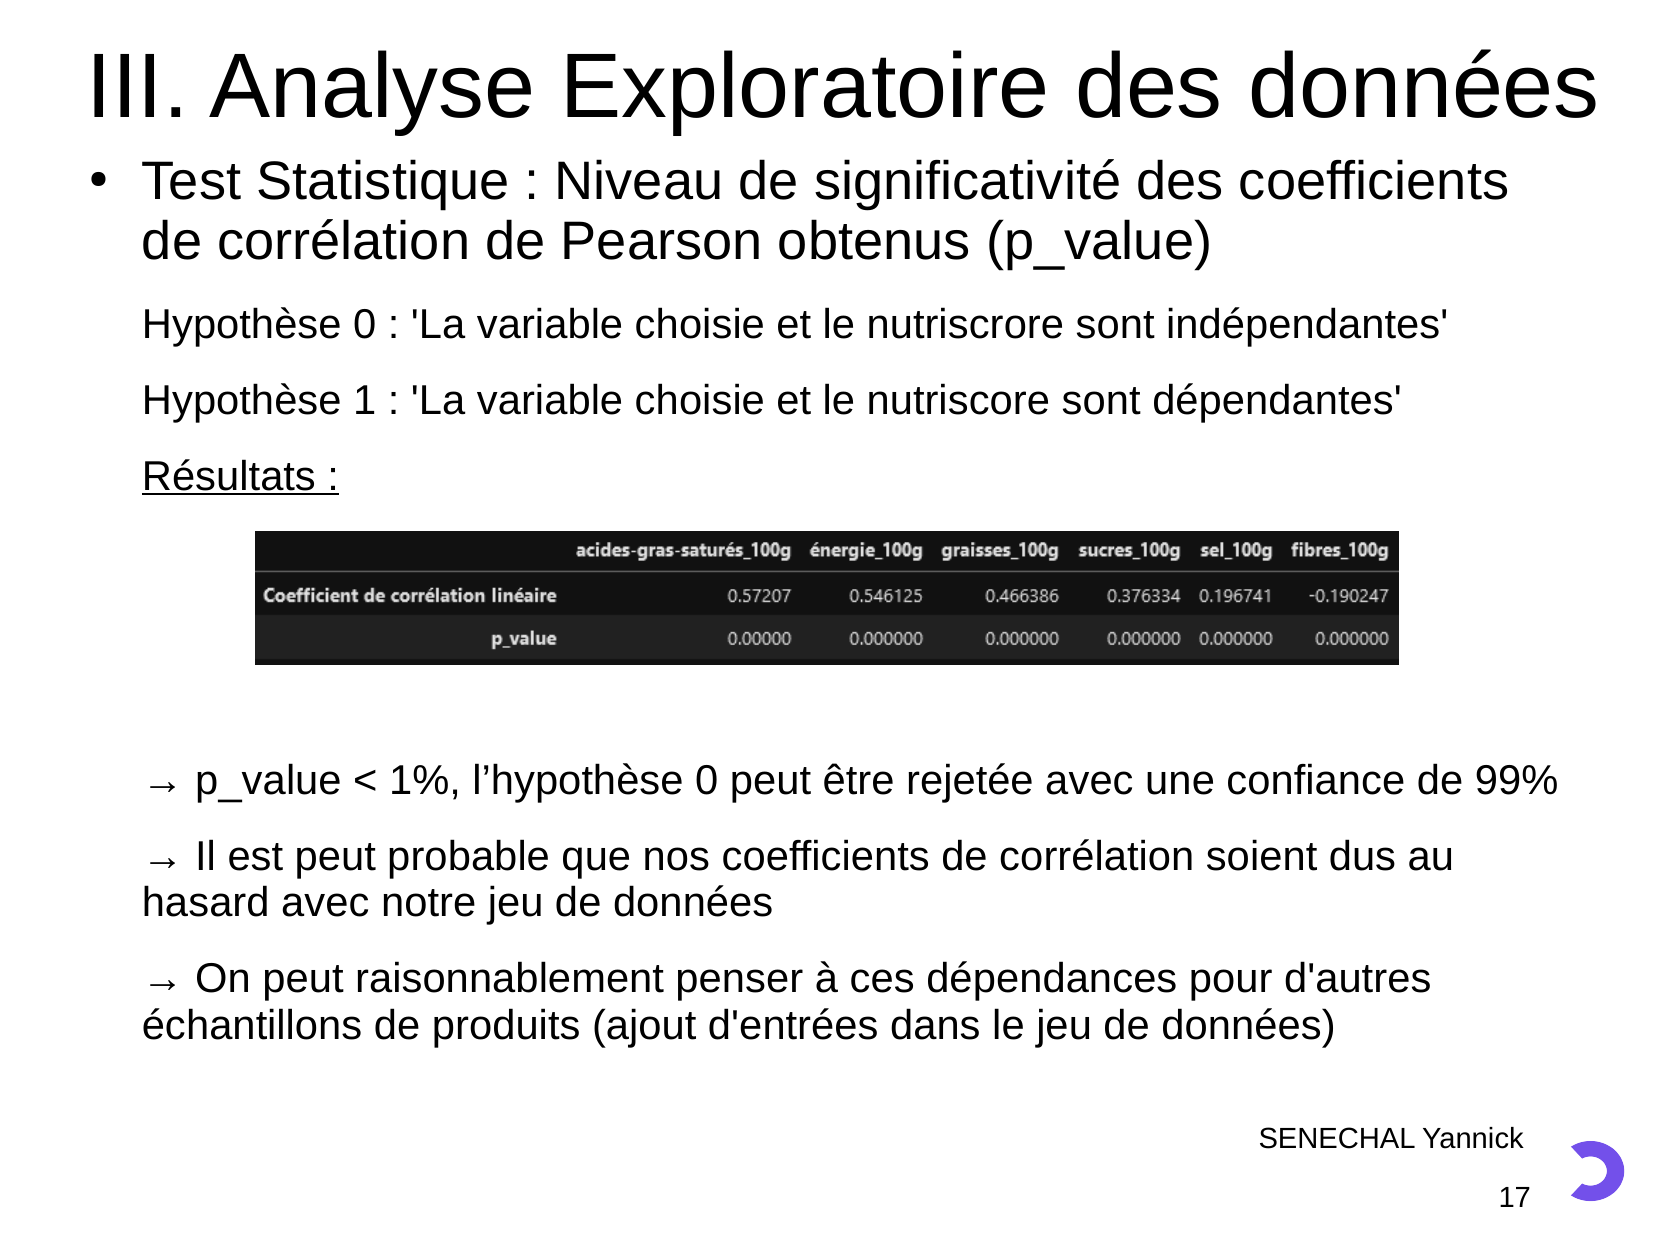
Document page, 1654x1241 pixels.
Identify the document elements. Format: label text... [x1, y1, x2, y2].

title III. Analyse Exploratoire des données [47, 0, 1607, 189]
picture [1539, 1125, 1642, 1217]
picture [255, 531, 1399, 665]
list Test Statistique : Niveau de significativité des coefficients de corrélation de Pearson obtenus (p_value) Hypothèse 0 : 'La variable choisie et le nutriscrore sont indépendantes' Hypothèse 1 : 'La variable choisie et le nutriscore sont dépendantes' Résultats : → p_value < 1%, l’hypothèse 0 peut être rejetée avec une confiance de 99% → Il est peut probable que nos coefficients de corrélation soient dus au hasard avec notre jeu de données → On peut raisonnablement penser à ces dépendances pour d'autres échantillons de produits (ajout d'entrées dans le jeu de données) [70, 150, 1560, 1177]
